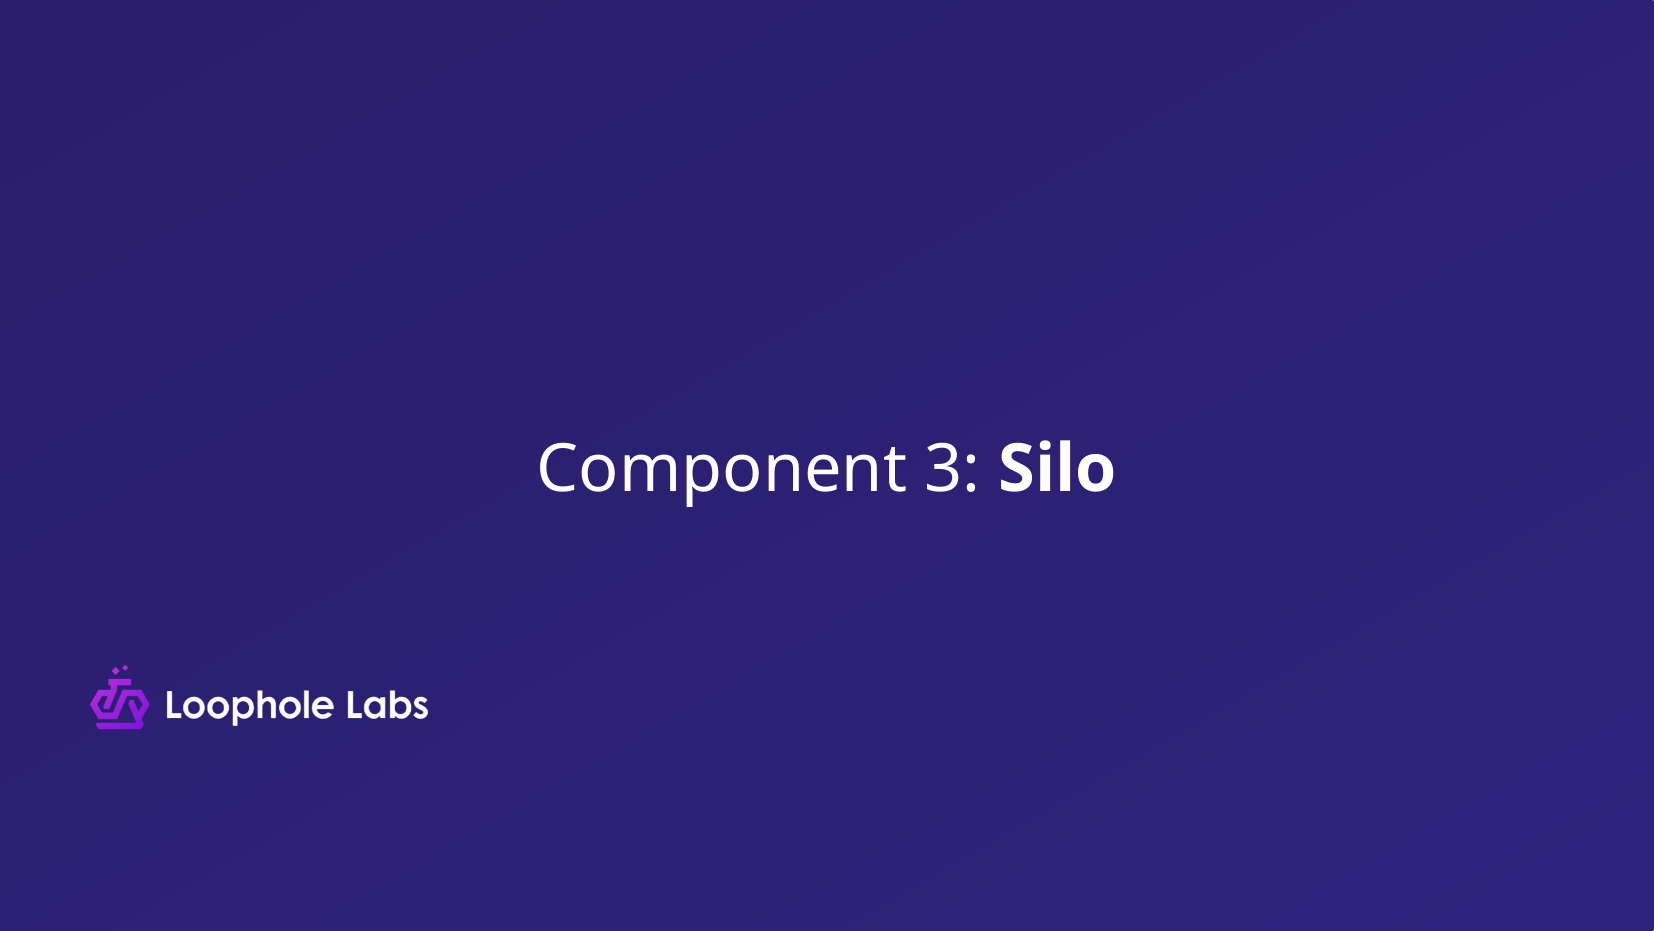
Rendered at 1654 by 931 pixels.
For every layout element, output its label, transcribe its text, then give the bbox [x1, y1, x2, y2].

picture [70, 643, 439, 755]
title Component 3: Silo [300, 263, 1353, 667]
